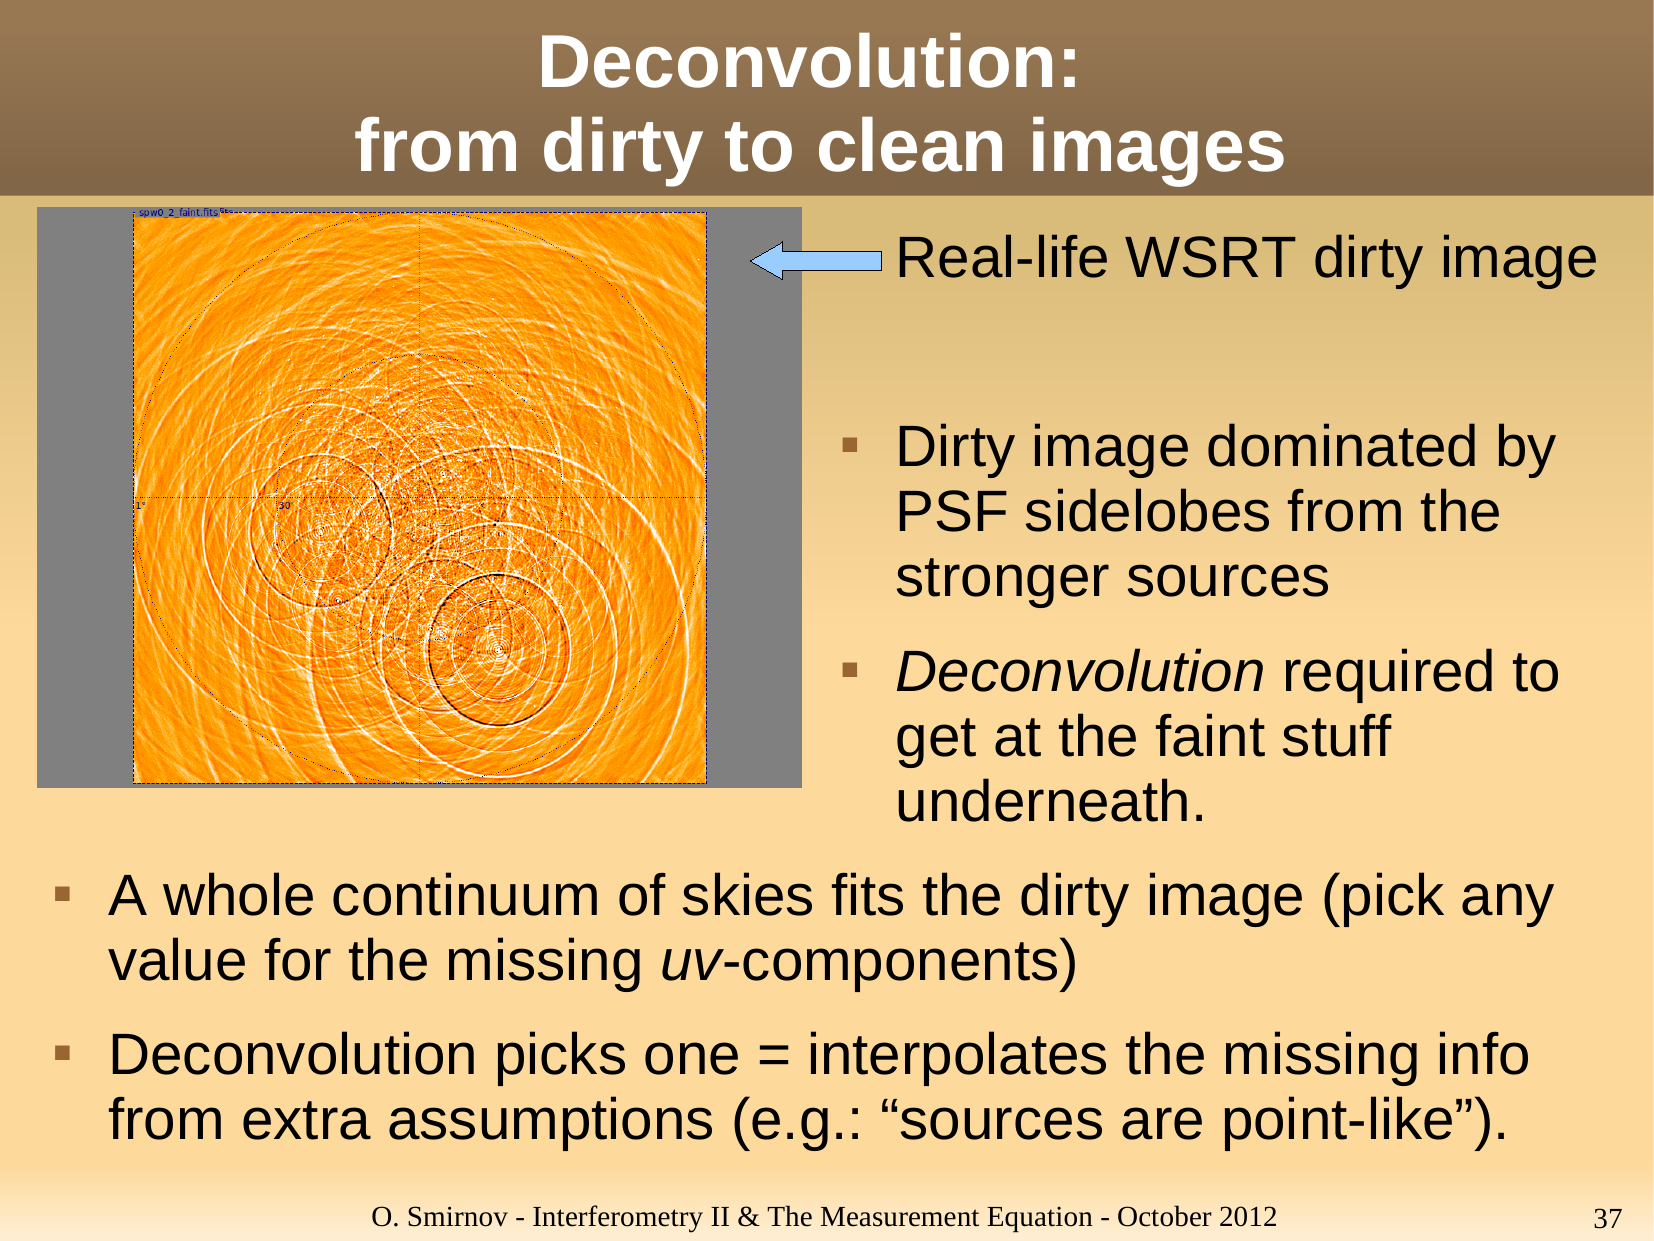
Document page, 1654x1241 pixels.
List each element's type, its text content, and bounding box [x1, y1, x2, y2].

text_box [750, 241, 882, 280]
list Real-life WSRT dirty image Dirty image dominated by PSF sidelobes from the stronger sources Deconvolution required to get at the faint stuff underneath. [825, 225, 1651, 834]
title Deconvolution: from dirty to clean images [76, 0, 1565, 208]
list A whole continuum of skies fits the dirty image (pick any value for the missing uv-components) Deconvolution picks one = interpolates the missing info from extra assumptions (e.g.: “sources are point-like”). [37, 862, 1651, 1201]
picture [0, 0, 1654, 1241]
